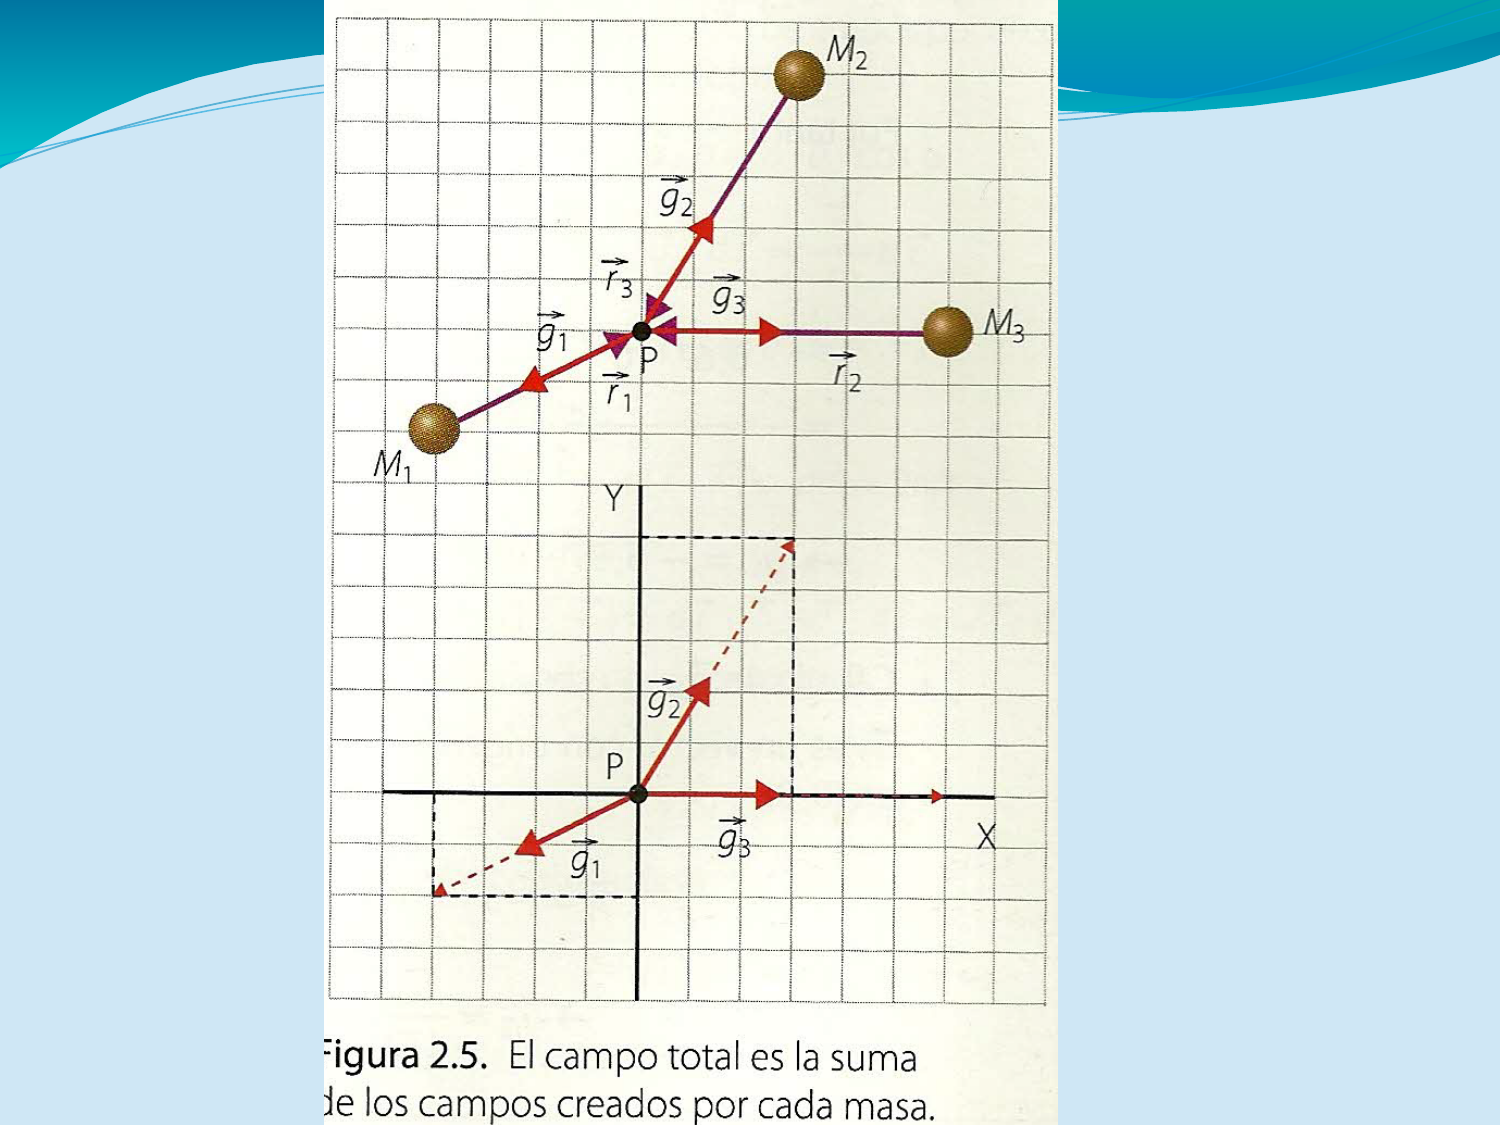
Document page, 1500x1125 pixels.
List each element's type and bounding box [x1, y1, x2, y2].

picture [324, 0, 1058, 1125]
